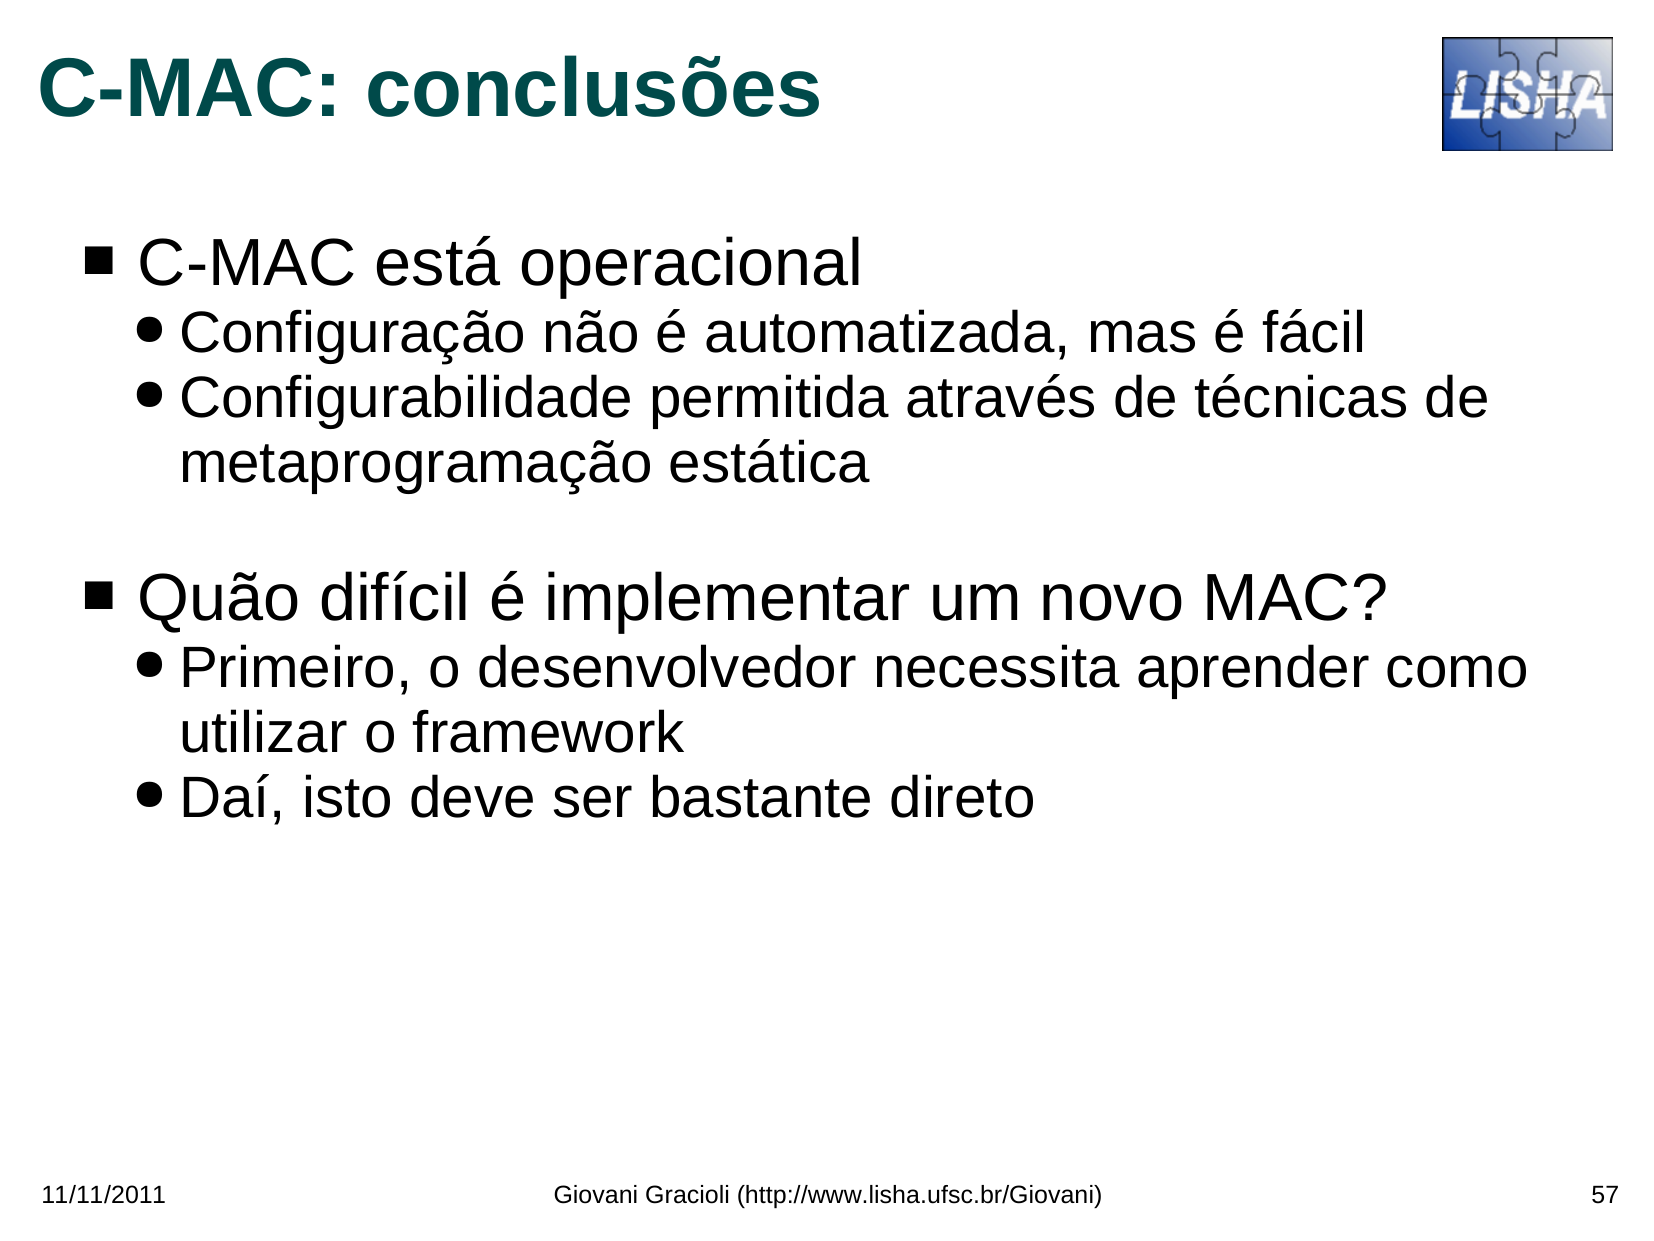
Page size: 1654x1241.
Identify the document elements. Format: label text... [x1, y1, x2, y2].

title C-MAC: conclusões [37, 37, 1426, 151]
picture [1442, 37, 1613, 151]
list C-MAC está operacional Configuração não é automatizada, mas é fácil Configurabilidade permitida através de técnicas de metaprogramação estática Quão difícil é implementar um novo MAC? Primeiro, o desenvolvedor necessita aprender como utilizar o framework Daí, isto deve ser bastante direto [37, 225, 1613, 1163]
